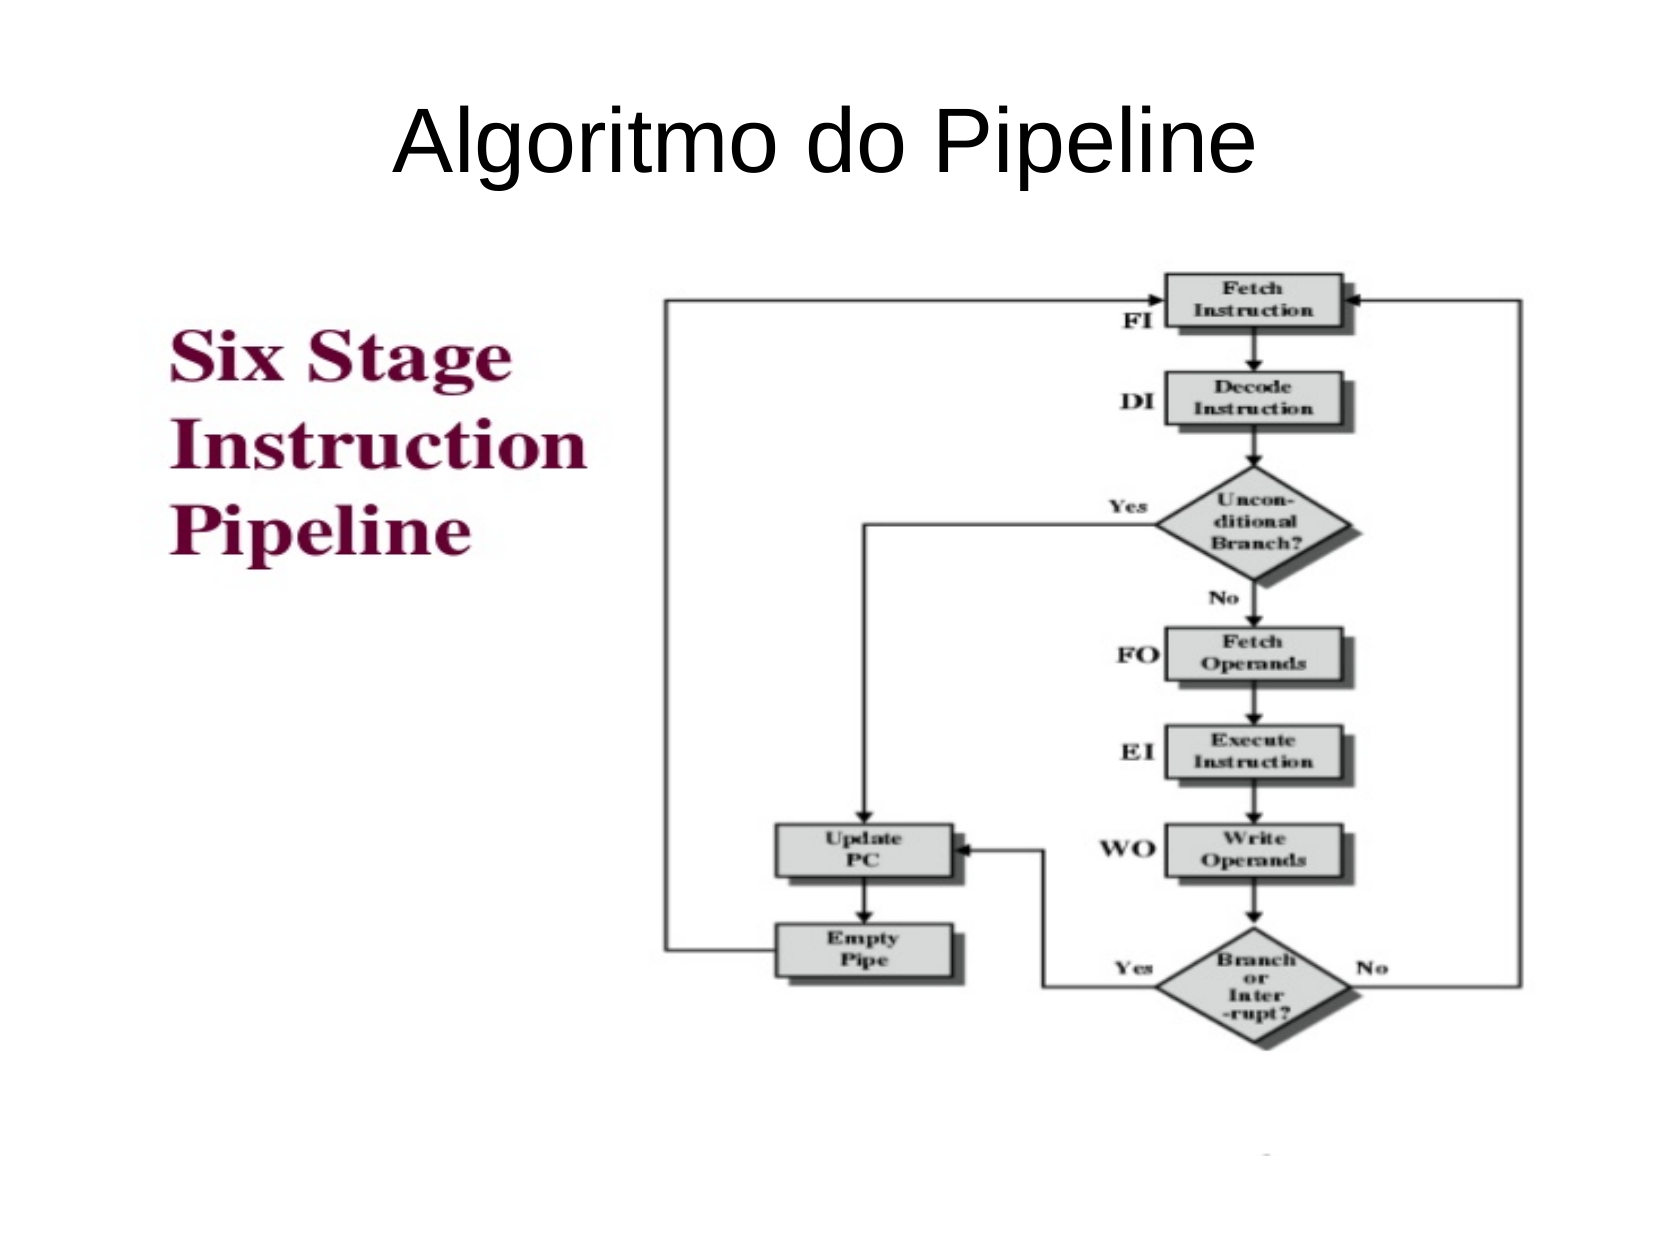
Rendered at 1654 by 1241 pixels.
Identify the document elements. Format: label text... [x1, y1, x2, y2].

picture [106, 259, 1549, 1156]
title Algoritmo do Pipeline [82, 37, 1571, 245]
